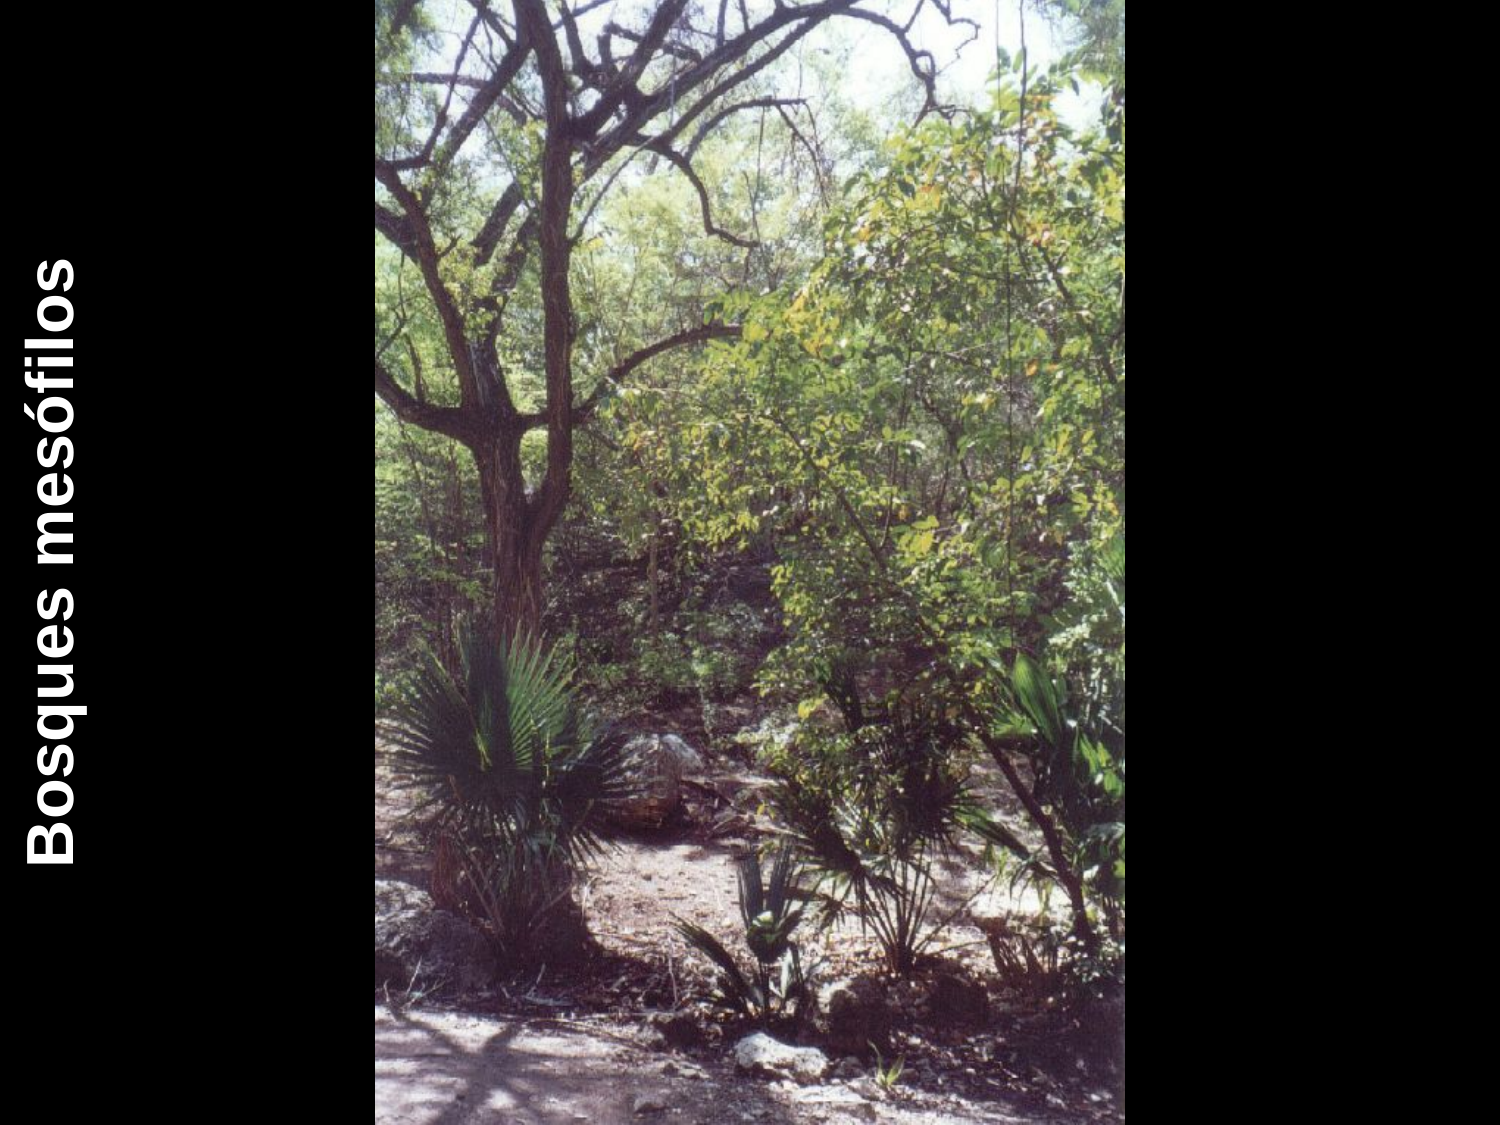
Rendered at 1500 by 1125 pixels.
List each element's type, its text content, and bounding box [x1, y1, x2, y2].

picture [375, 0, 1125, 1125]
text_box Bosques mesófilos [0, 0, 90, 1125]
